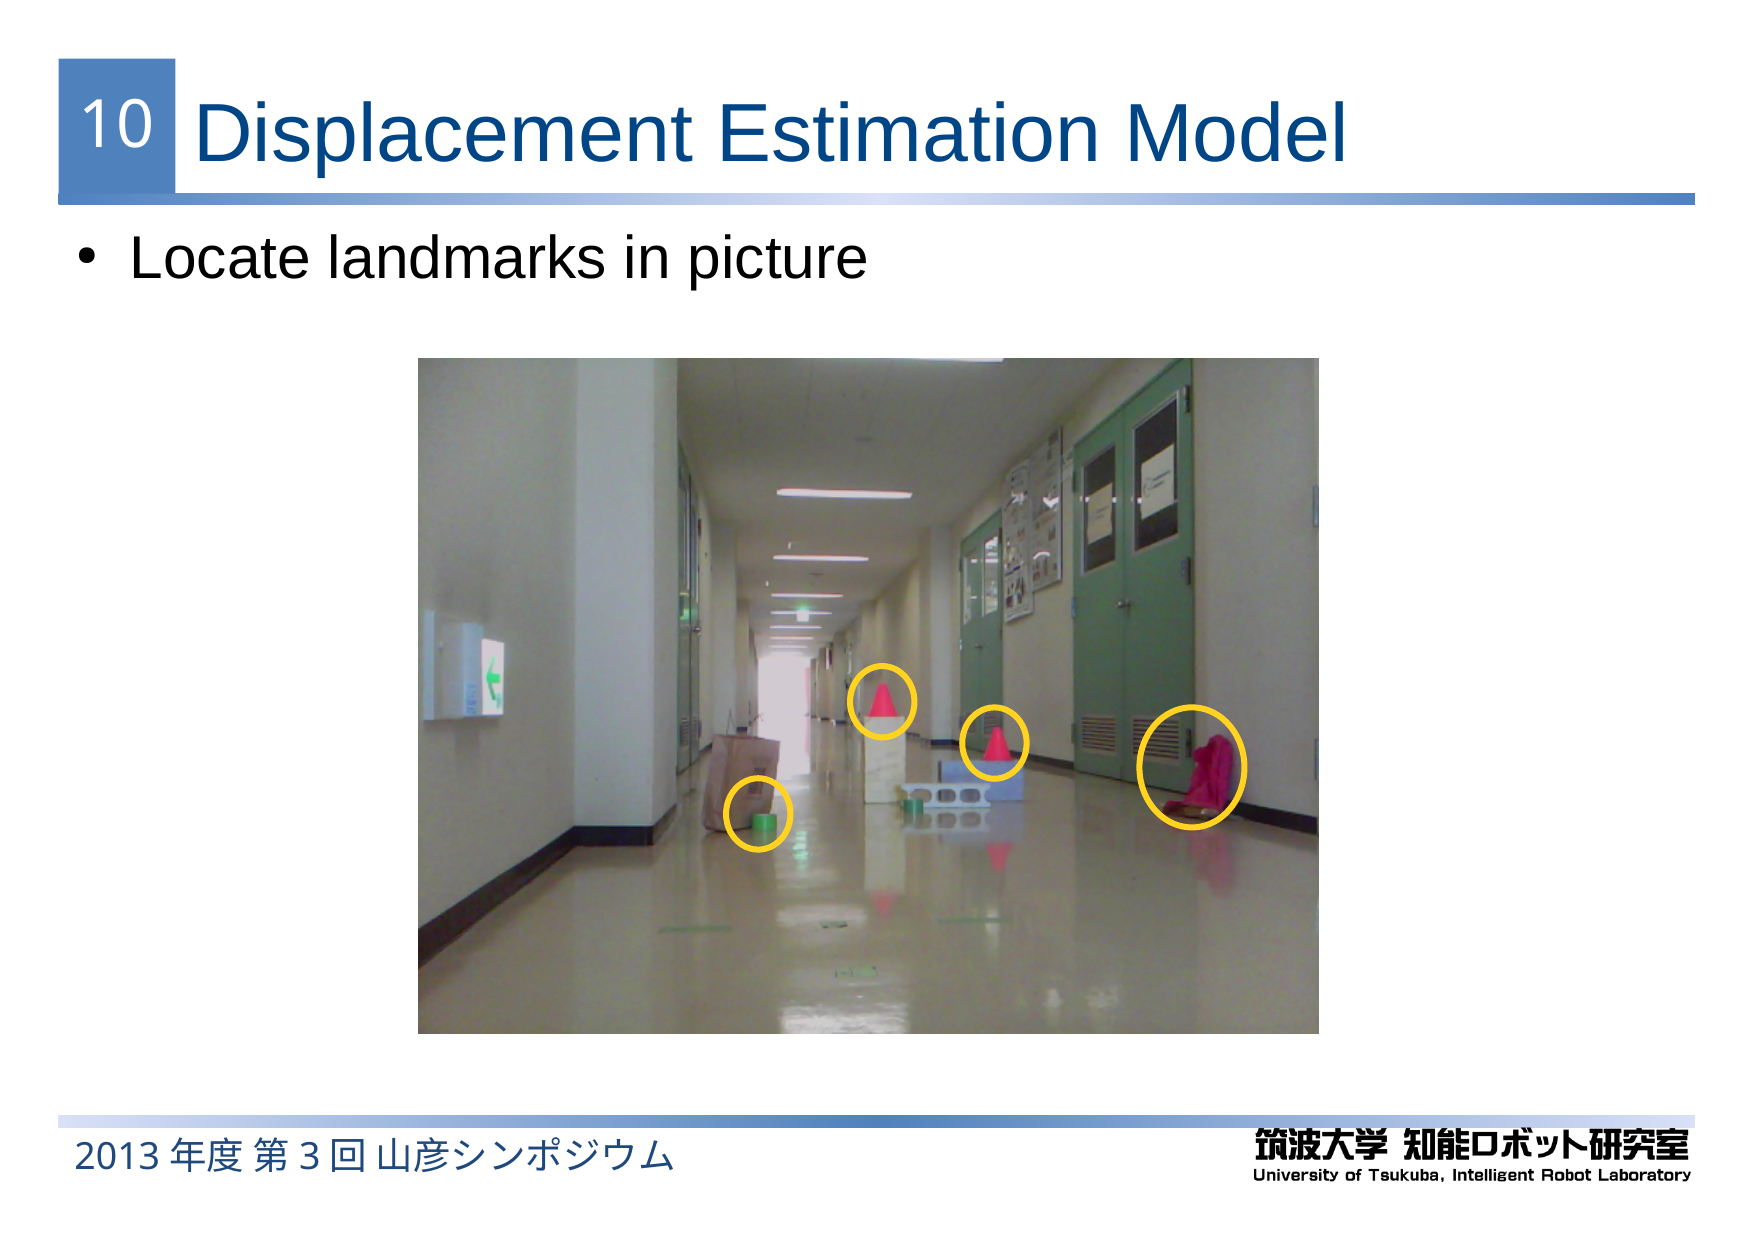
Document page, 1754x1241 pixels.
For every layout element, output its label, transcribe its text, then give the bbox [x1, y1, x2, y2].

picture [1252, 1127, 1691, 1182]
picture [418, 358, 1319, 1034]
list Locate landmarks in picture [58, 223, 1696, 876]
title Displacement Estimation Model [193, 61, 1651, 205]
